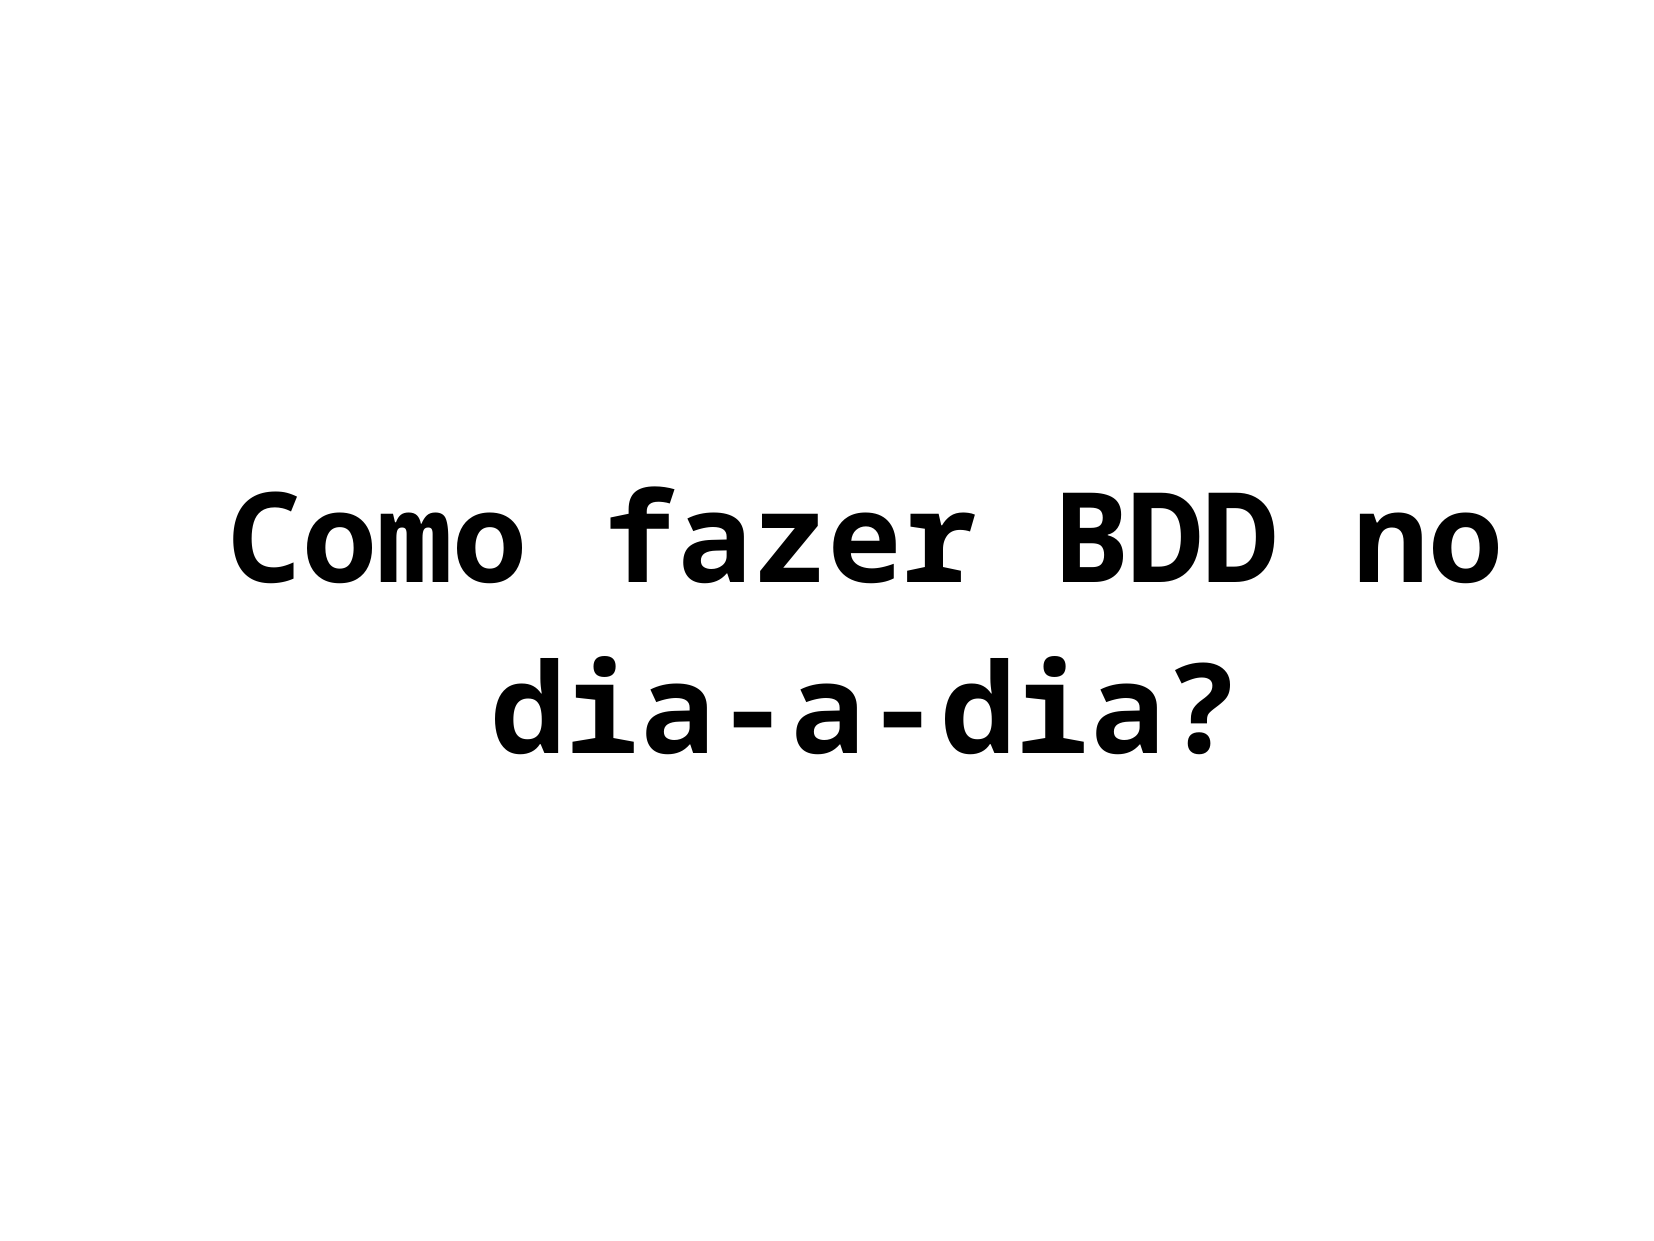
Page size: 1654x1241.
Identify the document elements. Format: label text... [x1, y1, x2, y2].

text_box Como fazer BDD no dia-a-dia? [171, 441, 1560, 754]
